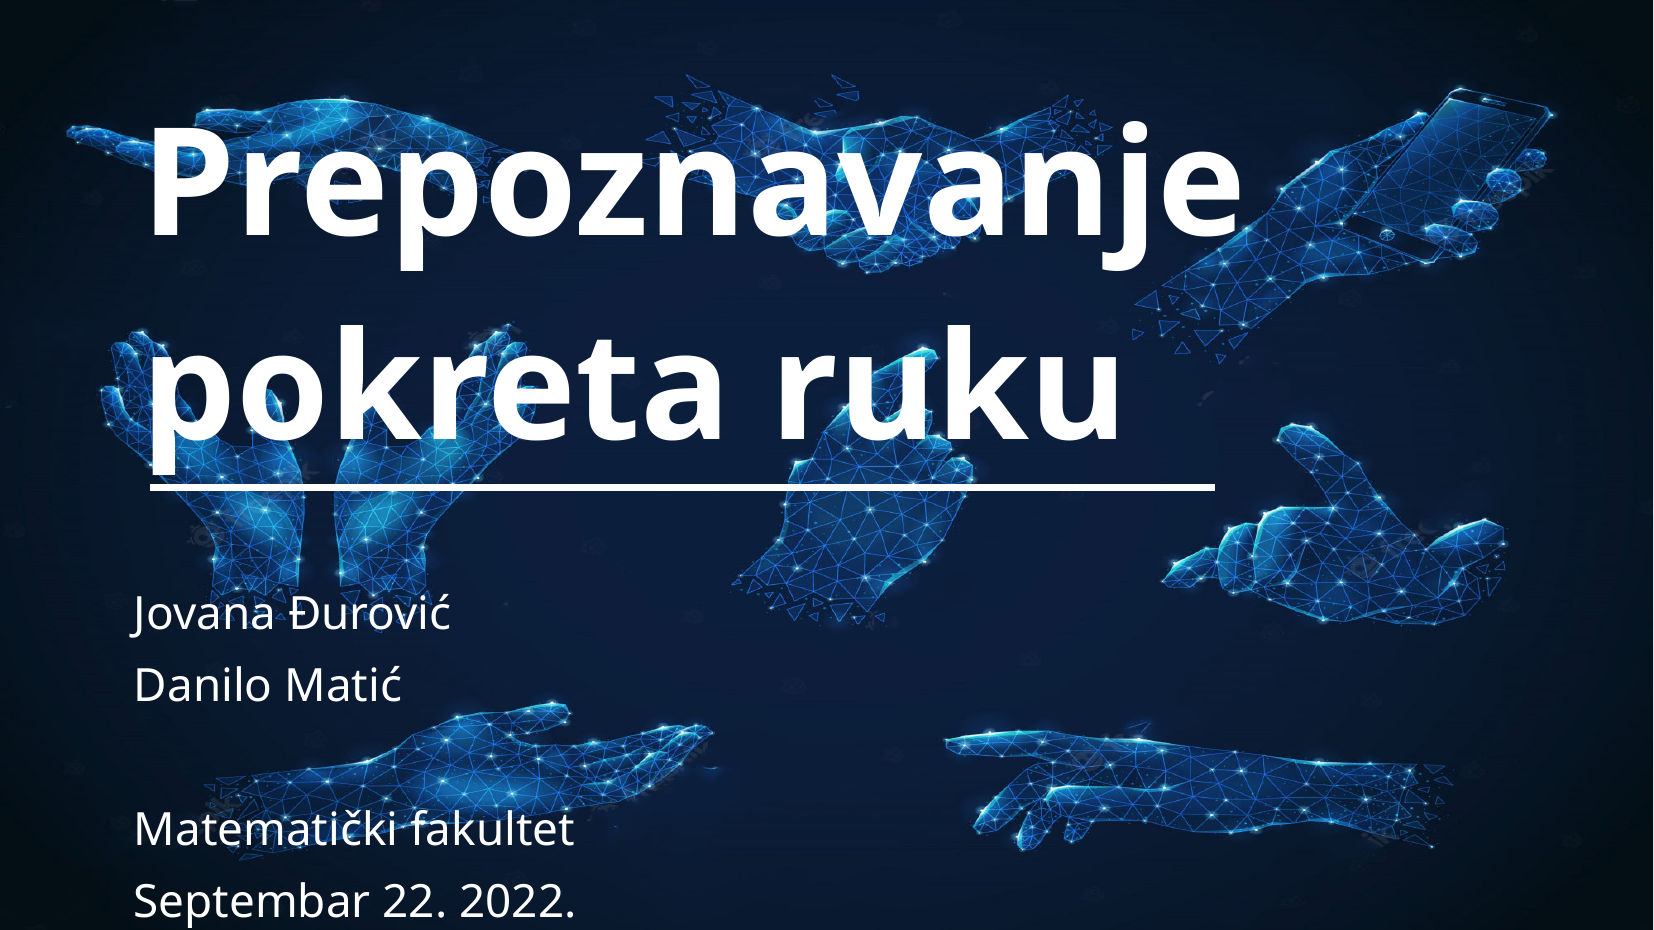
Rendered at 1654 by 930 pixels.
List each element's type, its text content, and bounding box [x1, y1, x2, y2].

picture [0, 0, 1654, 930]
subtitle Jovana Đurović Danilo Matić Matematički fakultet Septembar 22. 2022. [133, 882, 1274, 930]
title Prepoznavanje pokreta ruku [141, 417, 1609, 484]
